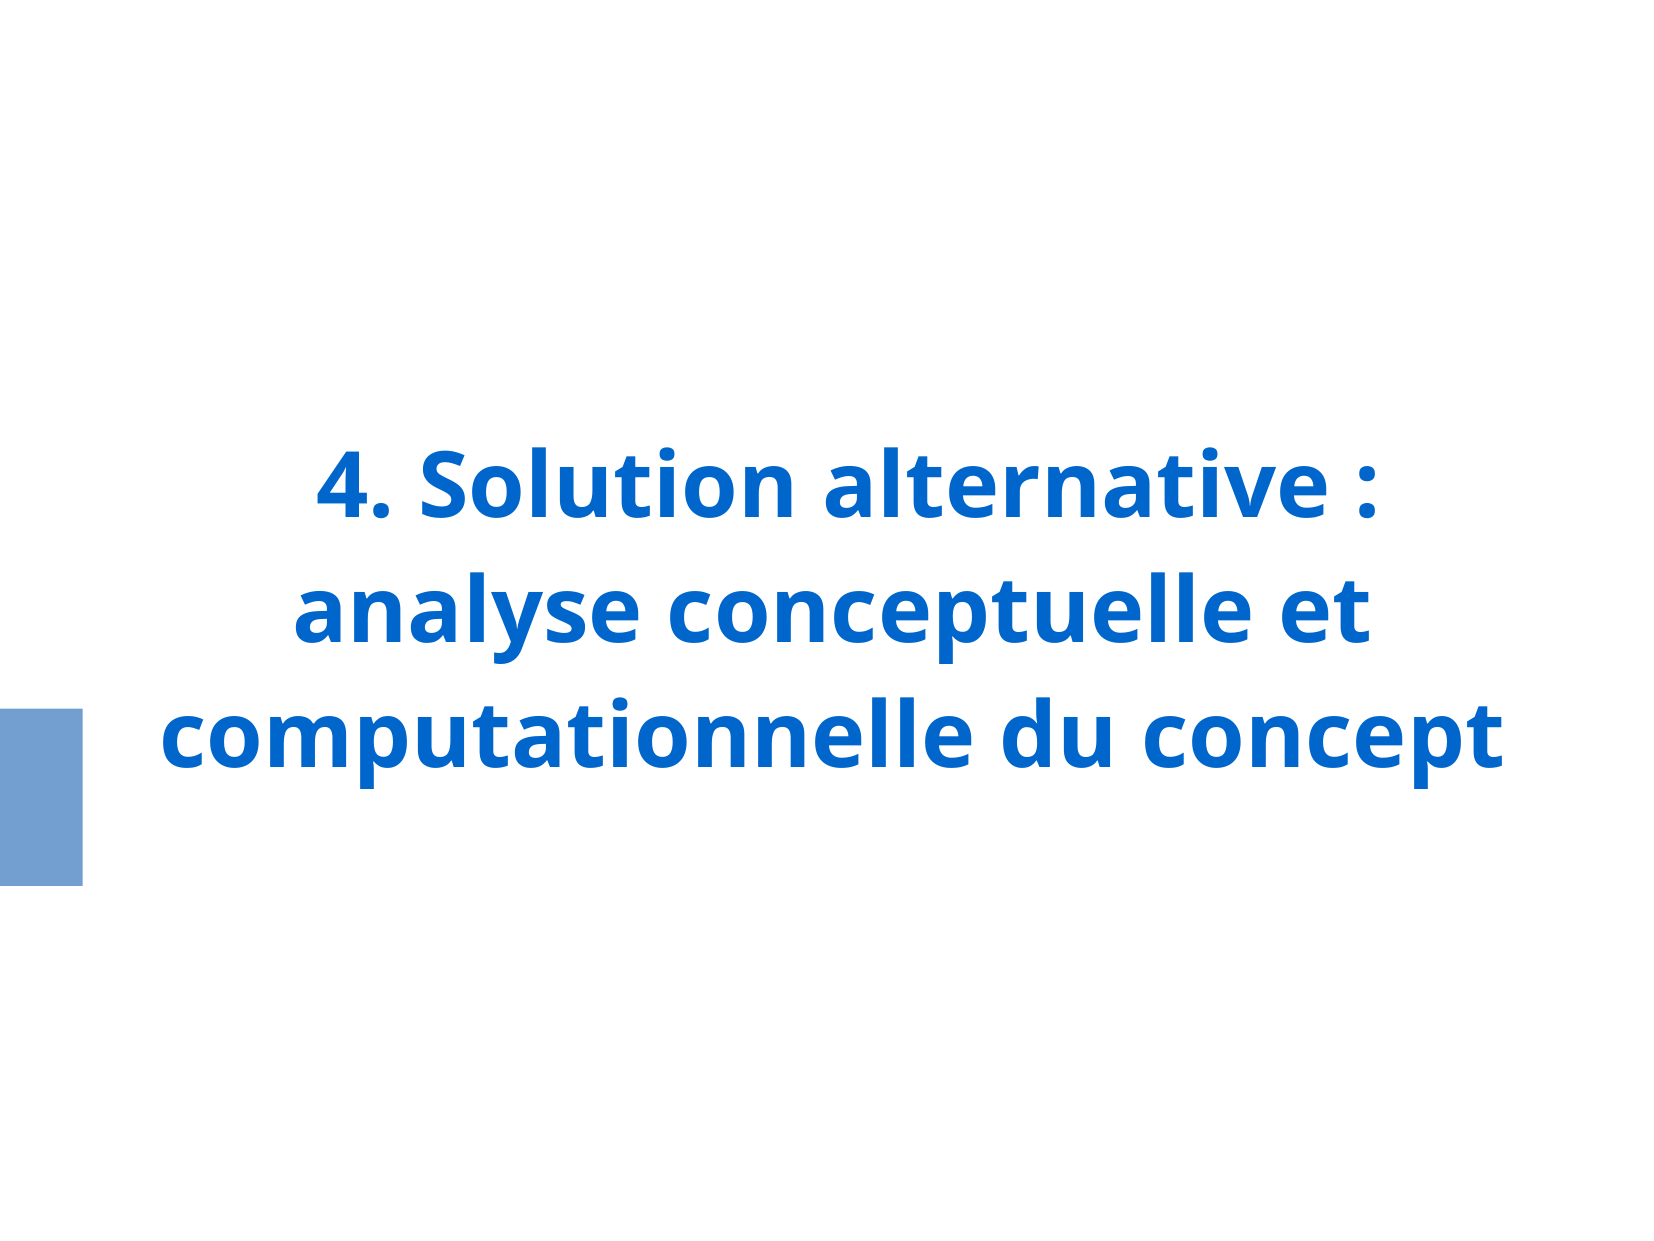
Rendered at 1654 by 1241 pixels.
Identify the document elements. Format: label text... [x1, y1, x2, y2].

subtitle 4. Solution alternative : analyse conceptuelle et computationnelle du concept [129, 59, 1536, 1155]
